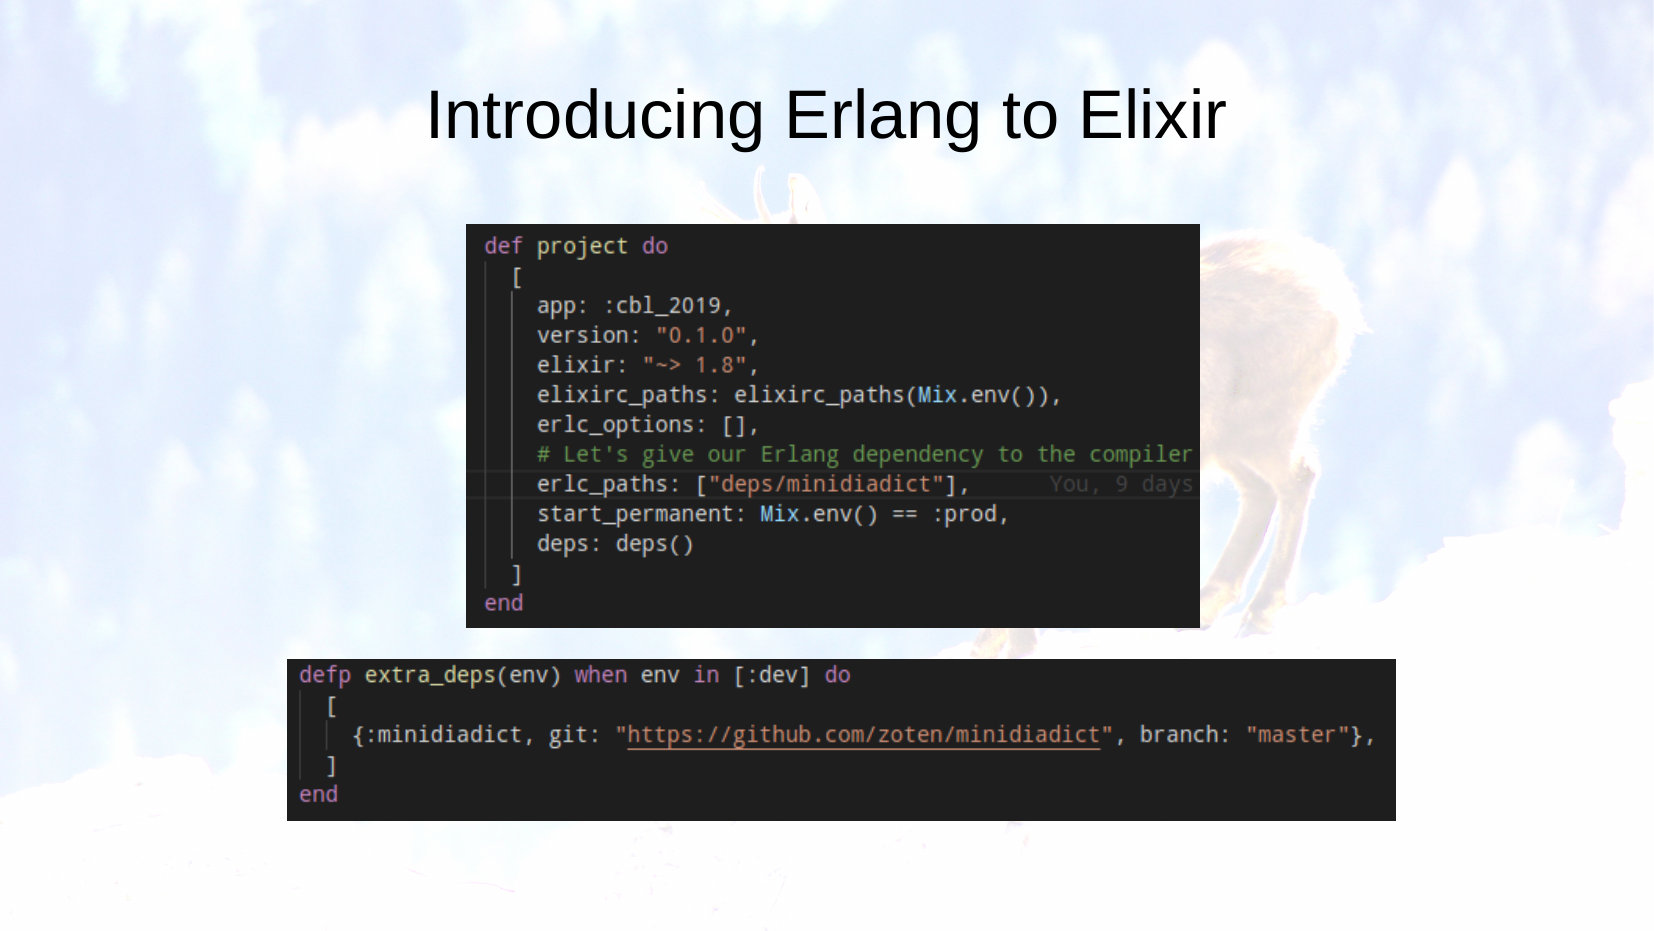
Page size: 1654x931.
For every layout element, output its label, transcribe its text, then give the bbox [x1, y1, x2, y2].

title Introducing Erlang to Elixir [82, 37, 1571, 193]
picture [0, 0, 1654, 931]
